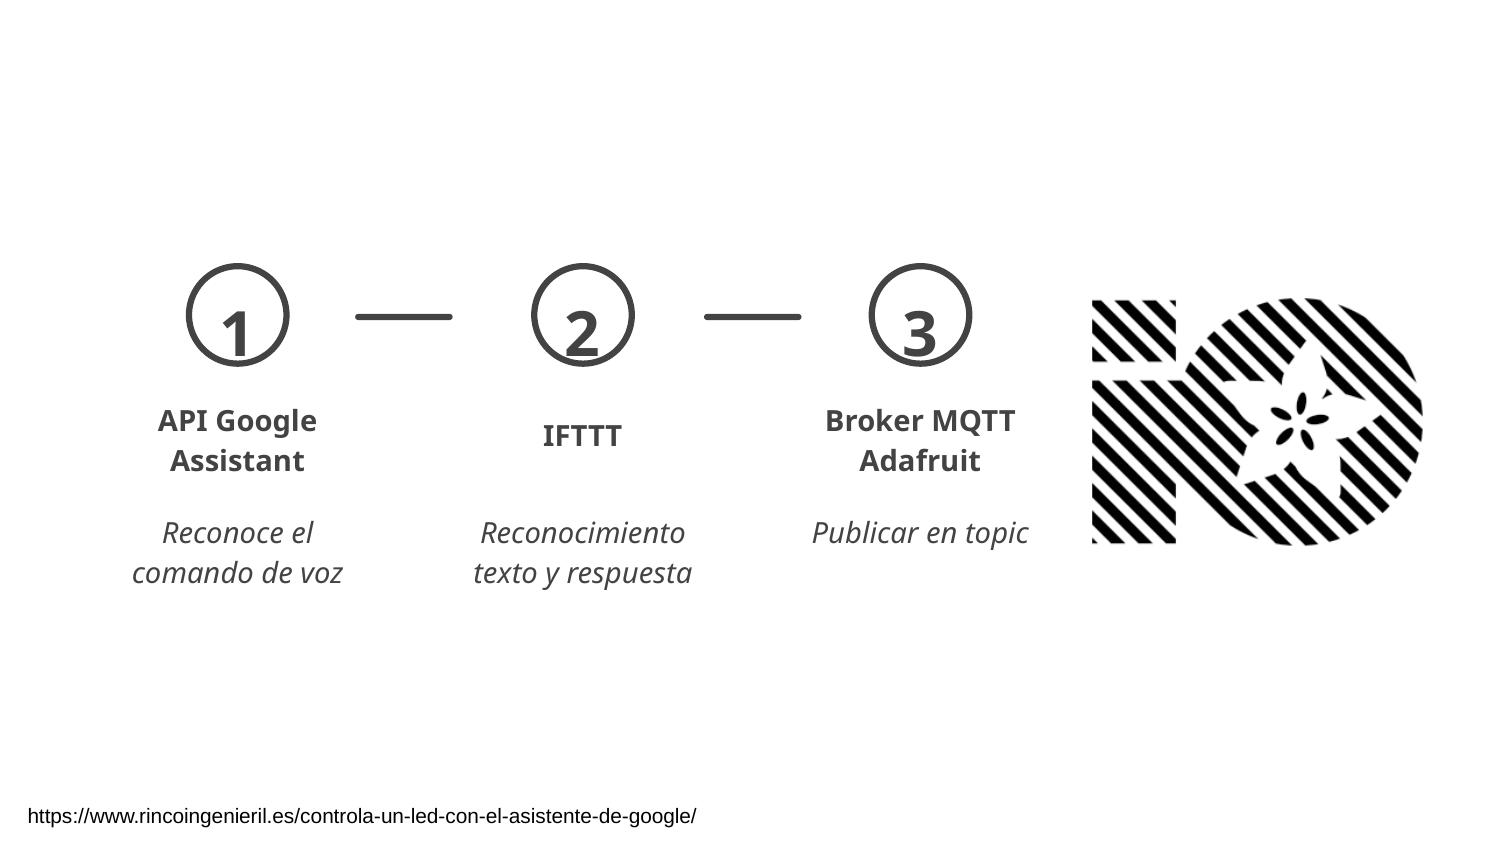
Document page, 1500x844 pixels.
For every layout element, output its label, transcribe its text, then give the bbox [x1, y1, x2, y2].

picture [1050, 247, 1455, 597]
text_box 1 [201, 267, 274, 321]
text_box [355, 313, 453, 321]
text_box Reconocimiento texto y respuesta [442, 494, 724, 615]
text_box 3 [884, 267, 957, 321]
text_box API Google Assistant [97, 419, 378, 493]
text_box [704, 313, 802, 321]
text_box IFTTT [442, 394, 724, 468]
text_box Reconoce el comando de voz [93, 494, 382, 615]
text_box Broker MQTT Adafruit [780, 419, 1050, 493]
text_box Publicar en topic [780, 494, 1061, 615]
text_box 2 [547, 267, 619, 321]
